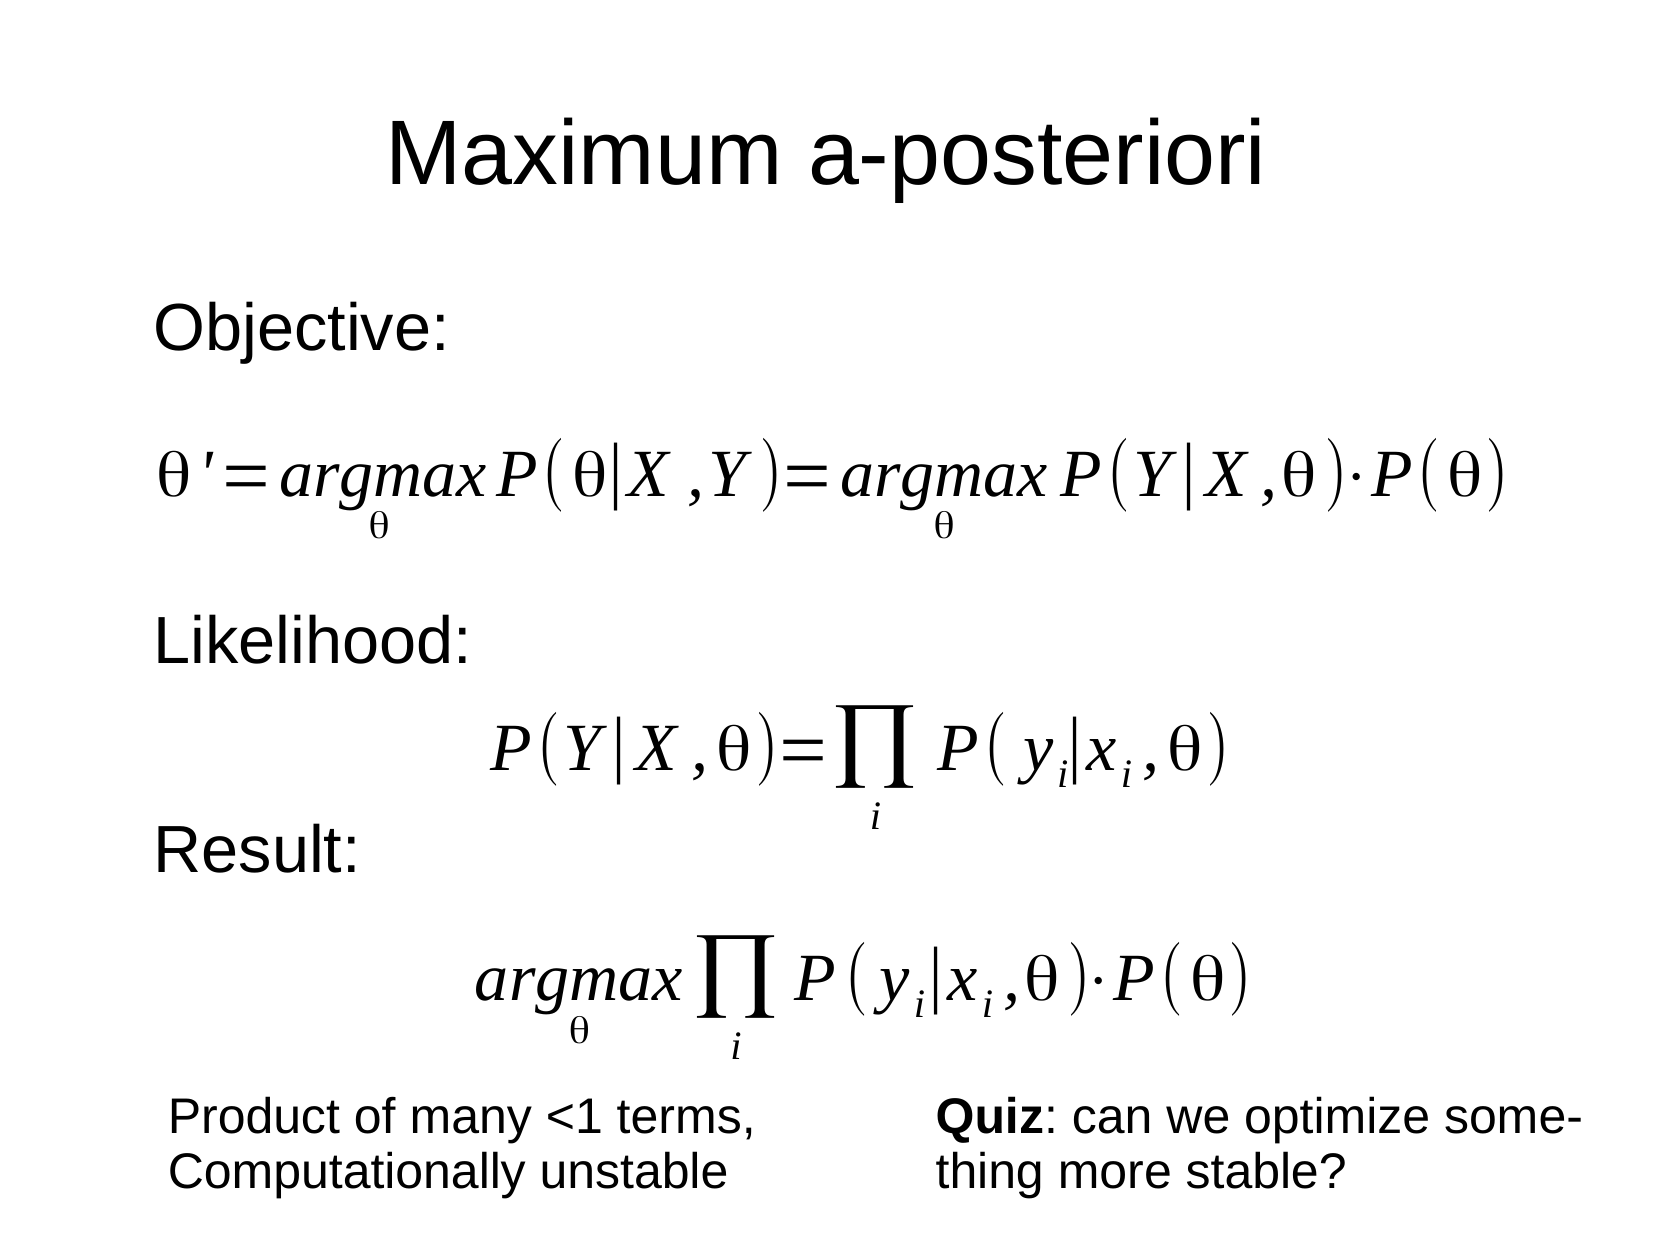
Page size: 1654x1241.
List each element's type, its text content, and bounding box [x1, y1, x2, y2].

list Objective: Likelihood: Result: [82, 290, 1571, 1010]
chart [138, 433, 1524, 542]
chart [469, 698, 1246, 837]
text_box Product of many <1 terms, Computationally unstable [153, 1080, 772, 1208]
text_box Quiz: can we optimize some- thing more stable? [920, 1080, 1599, 1208]
title Maximum a-posteriori [82, 49, 1571, 257]
chart [457, 929, 1267, 1068]
